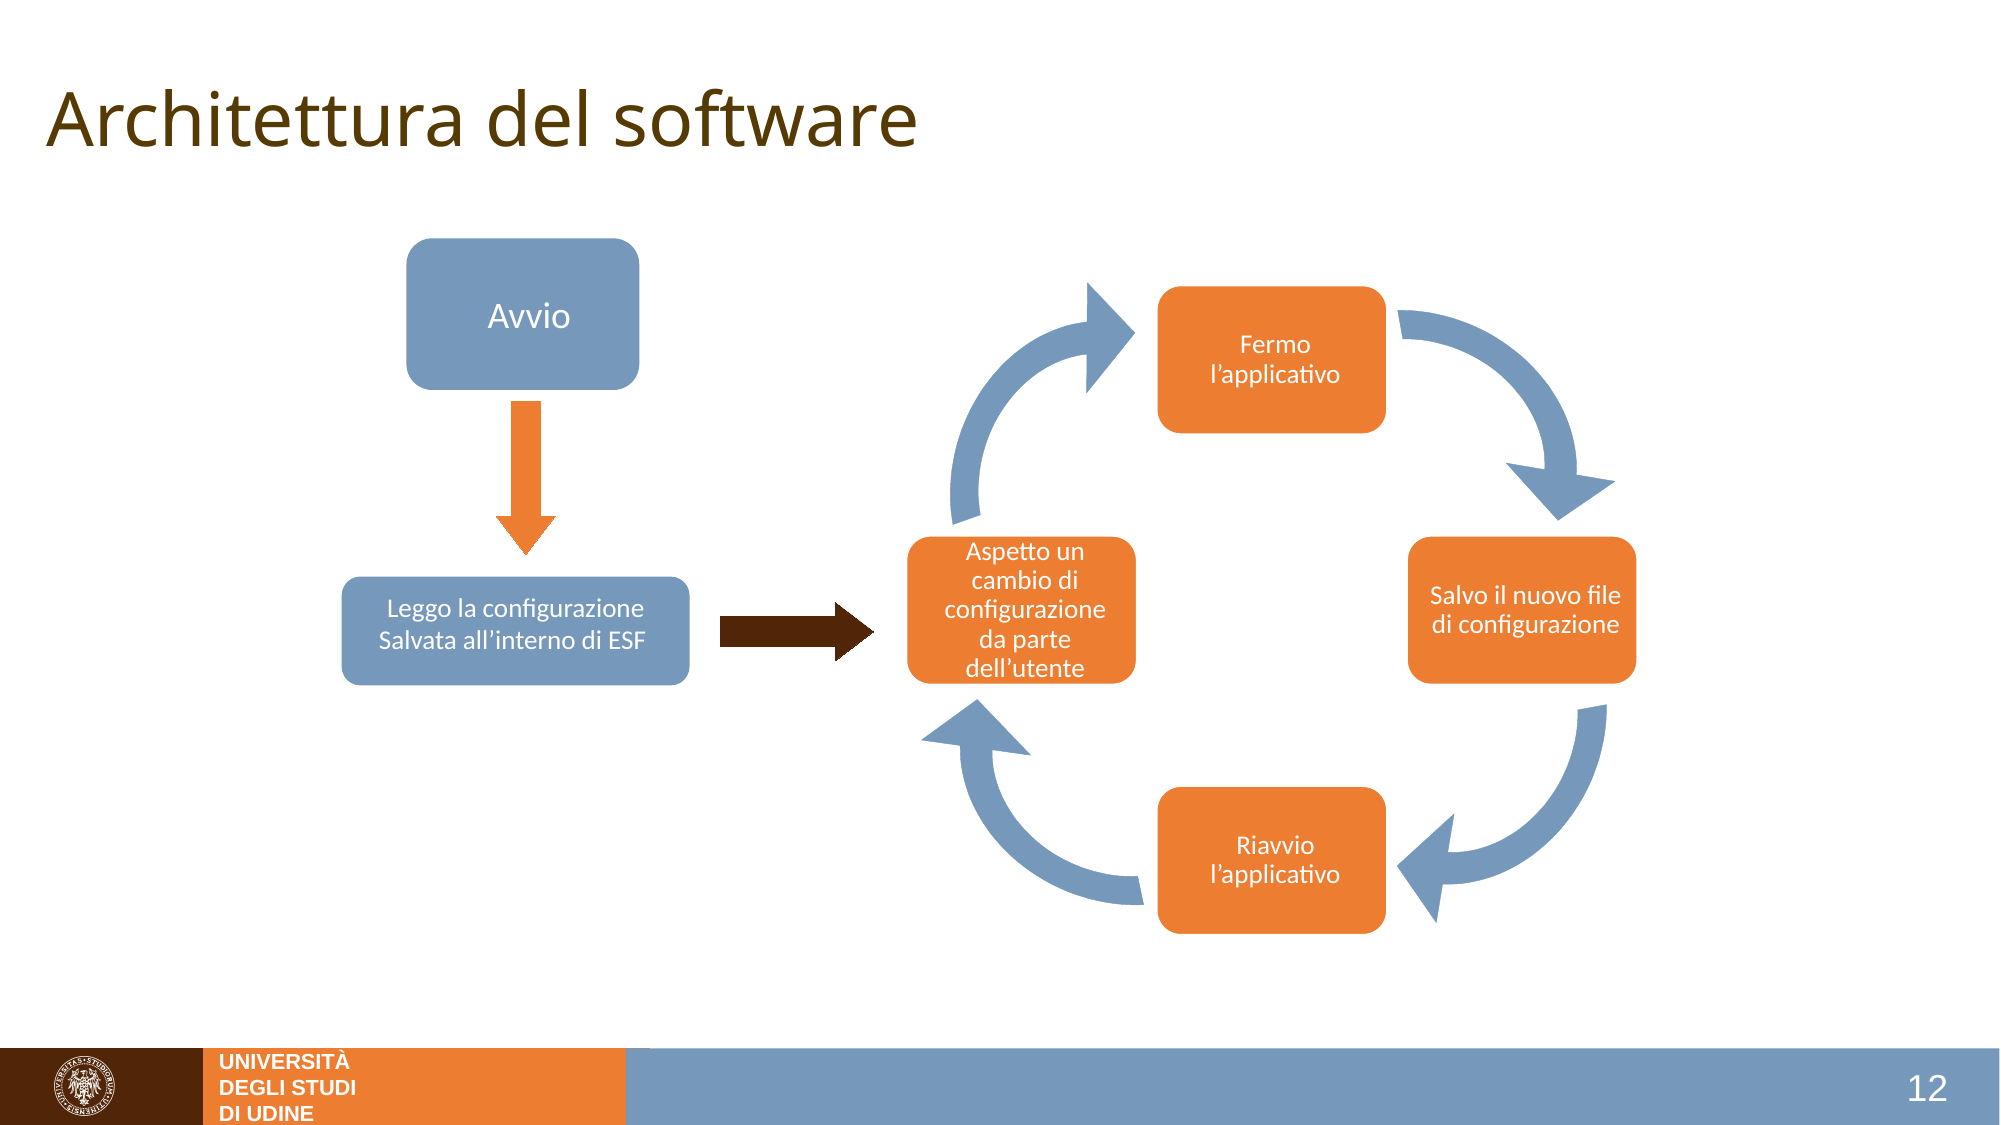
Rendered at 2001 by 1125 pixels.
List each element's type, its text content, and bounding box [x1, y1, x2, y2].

text_box [720, 602, 874, 661]
text_box [496, 401, 556, 555]
text_box [625, 1048, 2000, 1125]
text_box [407, 239, 639, 390]
text_box Leggo la configurazione Salvata all’interno di ESF [342, 577, 689, 685]
picture [51, 1053, 117, 1120]
text_box Aspetto un cambio di configurazione da parte dell’utente [905, 534, 1138, 686]
text_box [950, 282, 1135, 525]
text_box Architettura del software [31, 63, 1437, 169]
text_box [921, 699, 1144, 905]
text_box [0, 1048, 204, 1125]
text_box Fermo l’applicativo [1155, 284, 1389, 436]
text_box Salvo il nuovo file di configurazione [1405, 534, 1639, 686]
text_box [1397, 310, 1615, 521]
text_box Riavvio l’applicativo [1155, 784, 1389, 937]
text_box UNIVERSITÀ DEGLI STUDI DI UDINE [204, 1048, 625, 1125]
text_box 12 [1864, 1056, 1963, 1117]
text_box [1397, 704, 1607, 923]
text_box Avvio [472, 283, 593, 344]
